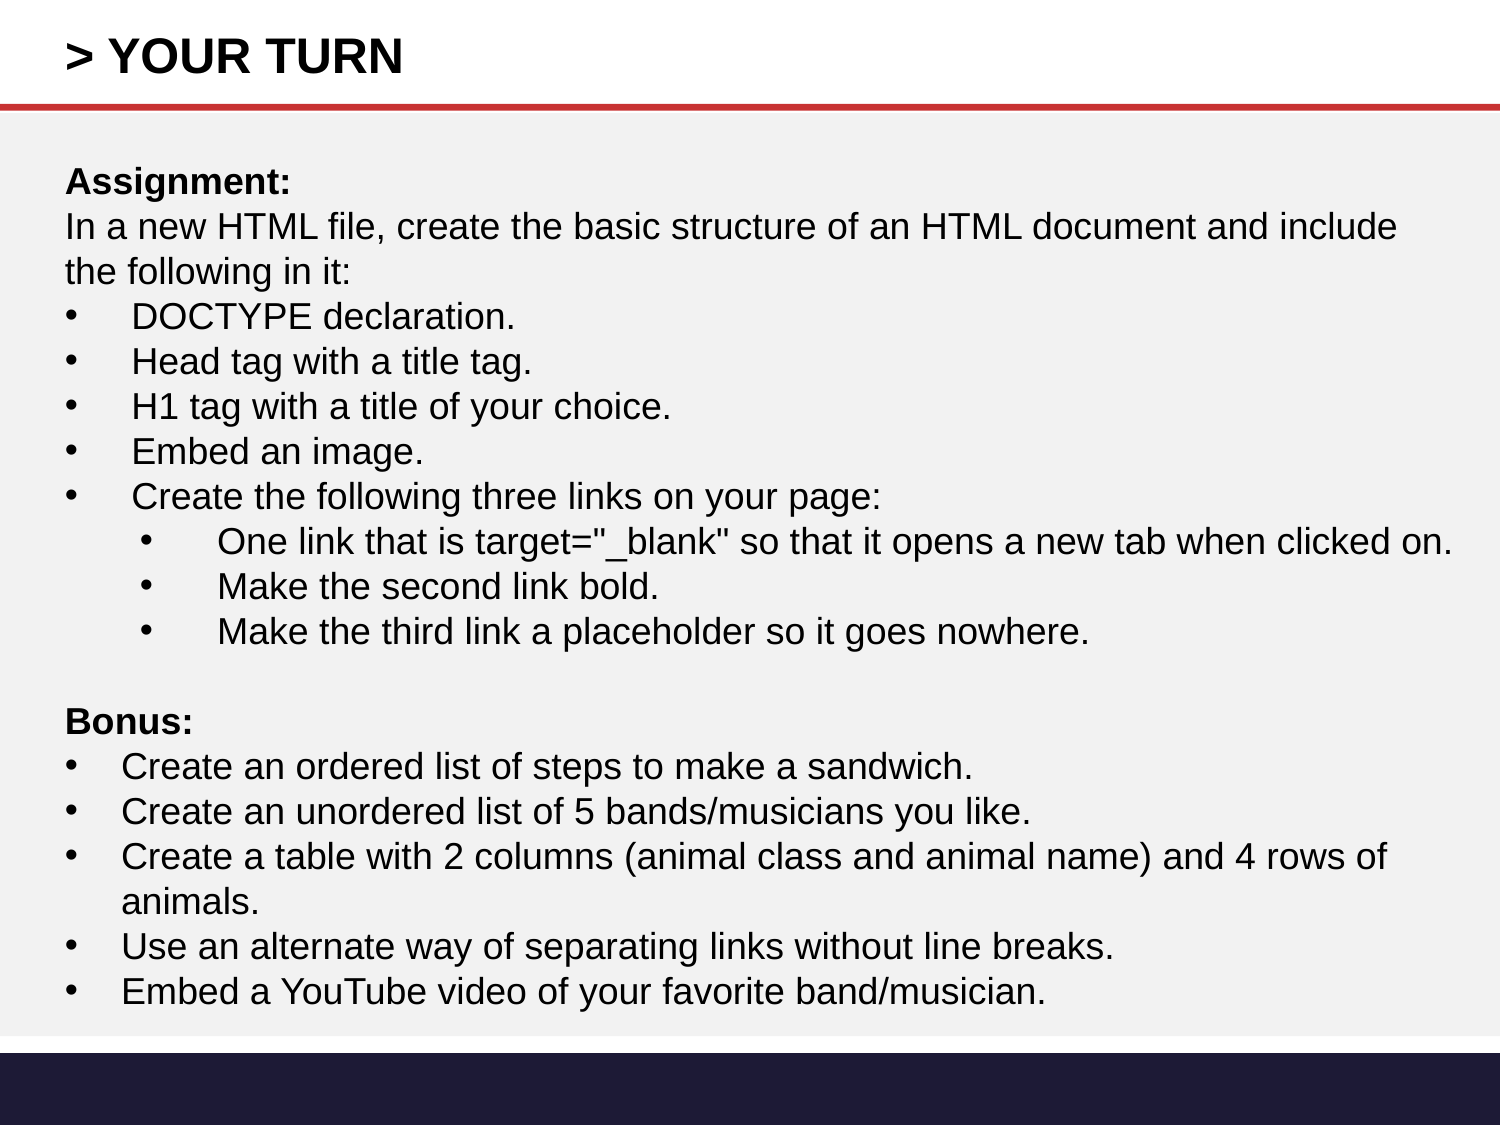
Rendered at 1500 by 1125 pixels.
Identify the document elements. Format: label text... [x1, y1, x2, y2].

text_box Assignment: In a new HTML file, create the basic structure of an HTML document and include the following in it: DOCTYPE declaration. Head tag with a title tag. H1 tag with a title of your choice. Embed an image. Create the following three links on your page: One link that is target="_blank" so that it opens a new tab when clicked on. Make the second link bold. Make the third link a placeholder so it goes nowhere. Bonus: Create an ordered list of steps to make a sandwich. Create an unordered list of 5 bands/musicians you like. Create a table with 2 columns (animal class and animal name) and 4 rows of animals. Use an alternate way of separating links without line breaks. Embed a YouTube video of your favorite band/musician. [49, 149, 1475, 1020]
title > YOUR TURN [50, 0, 948, 108]
text_box [0, 113, 1500, 1037]
